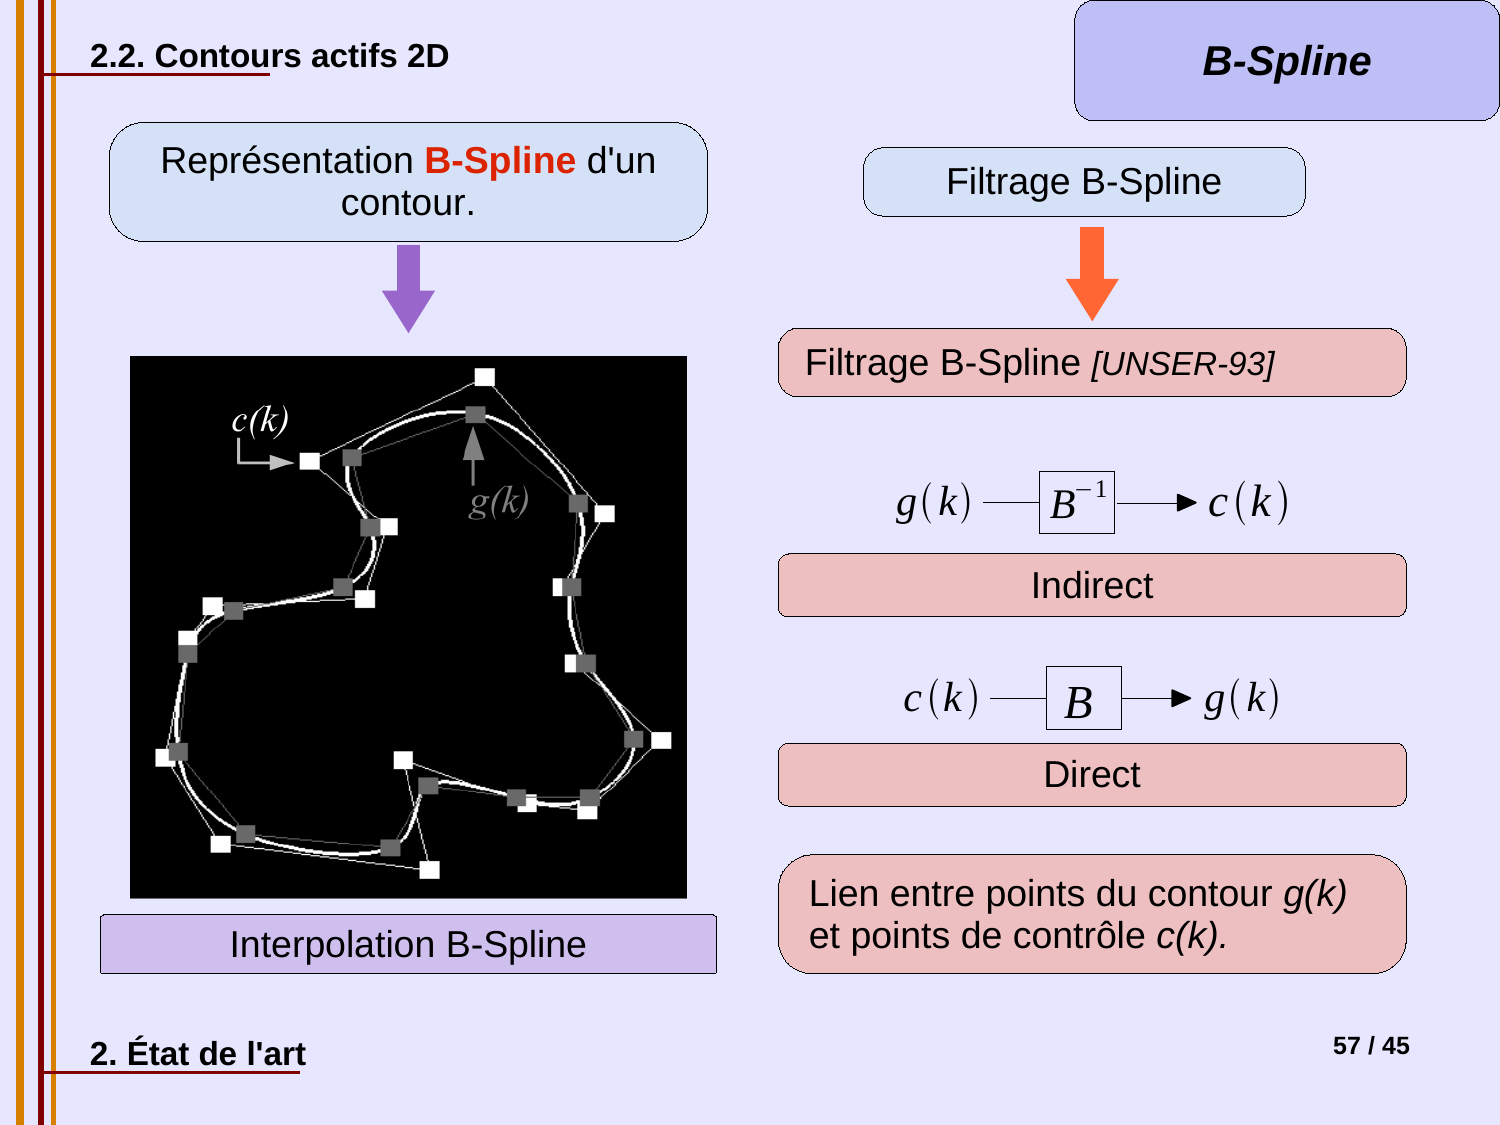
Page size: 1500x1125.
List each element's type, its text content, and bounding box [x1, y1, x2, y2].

text_box Lien entre points du contour g(k) et points de contrôle c(k). [778, 854, 1407, 974]
chart [892, 674, 991, 723]
title 2.2. Contours actifs 2D [75, 29, 858, 82]
text_box Filtrage B-Spline [UNSER-93] [778, 328, 1407, 397]
chart [882, 478, 984, 527]
text_box Indirect [778, 553, 1407, 617]
chart [1191, 674, 1292, 723]
text_box Représentation B-Spline d'un contour. [109, 122, 708, 242]
chart [1049, 677, 1103, 729]
text_box B-Spline [1074, 0, 1500, 121]
title 2. État de l'art [75, 1027, 597, 1080]
picture [130, 356, 687, 899]
text_box Direct [778, 743, 1407, 807]
text_box Interpolation B-Spline [100, 914, 717, 974]
chart [1196, 476, 1302, 529]
text_box Filtrage B-Spline [863, 147, 1306, 217]
chart [1040, 476, 1114, 529]
